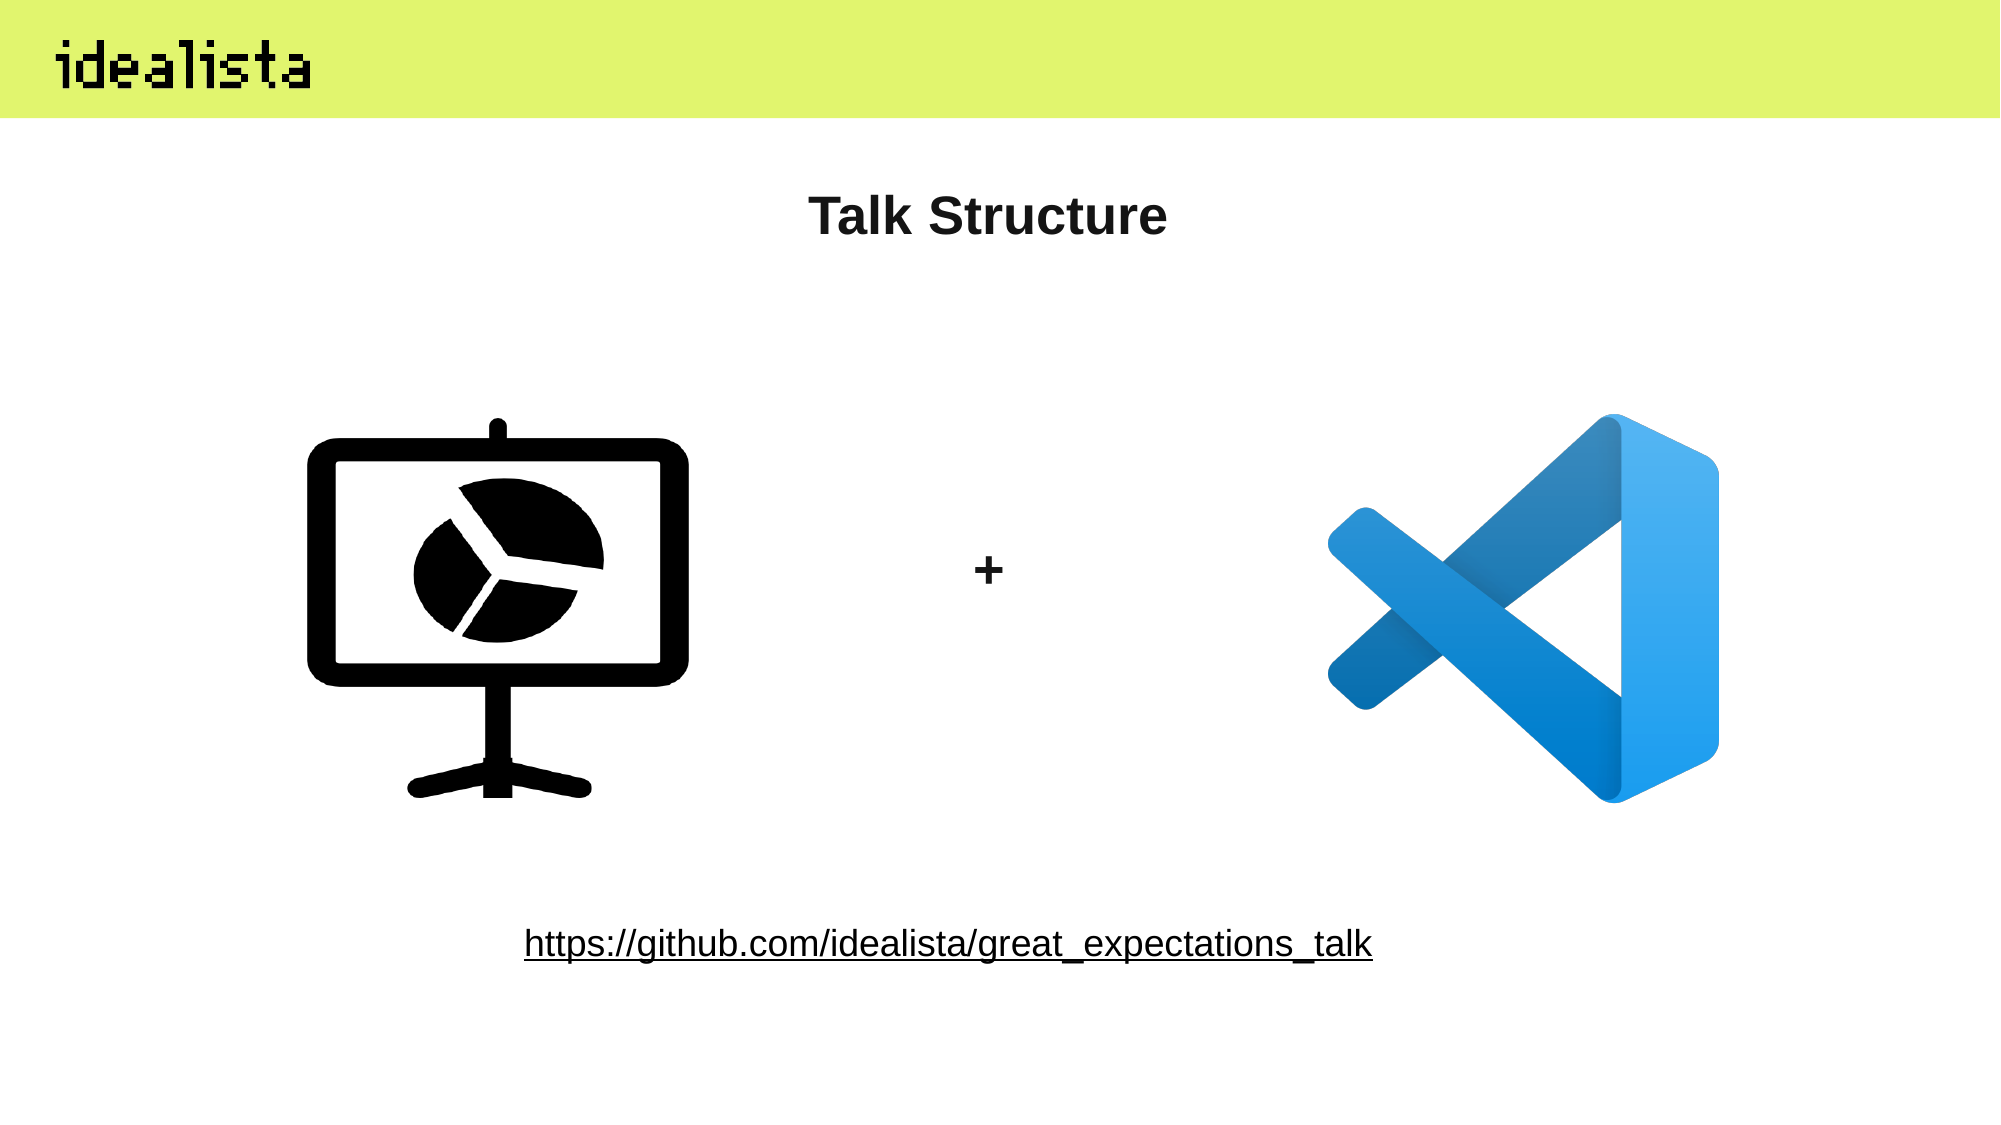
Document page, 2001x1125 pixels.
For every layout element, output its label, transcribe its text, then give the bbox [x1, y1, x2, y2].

picture [53, 36, 318, 92]
title Talk Structure [531, 188, 1447, 237]
text_box https://github.com/idealista/great_expectations_talk [509, 915, 1388, 973]
picture [1328, 413, 1719, 804]
picture [265, 418, 730, 798]
title + [944, 543, 1034, 591]
